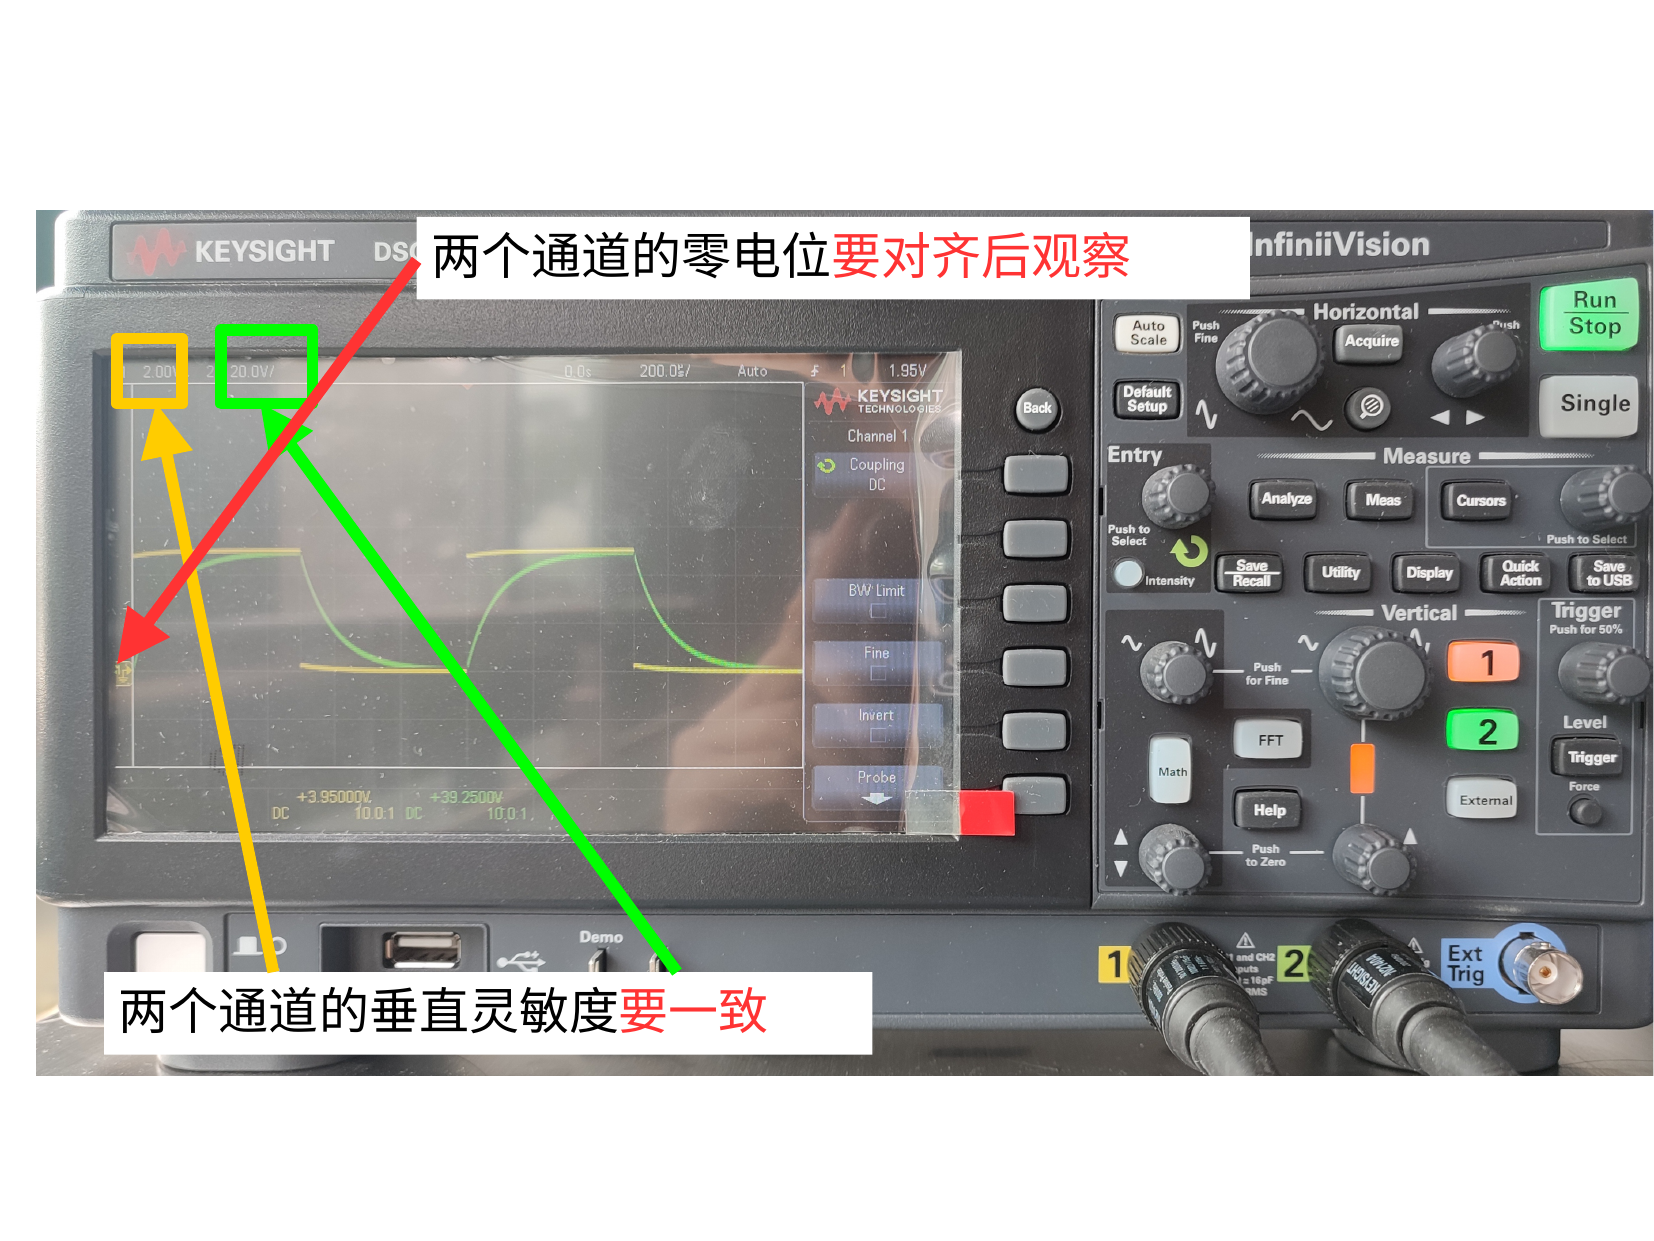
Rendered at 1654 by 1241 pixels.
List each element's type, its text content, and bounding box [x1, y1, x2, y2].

text_box 两个通道的零电位要对齐后观察 [416, 216, 1250, 300]
text_box 两个通道的垂直灵敏度要一致 [104, 972, 873, 1055]
picture [36, 210, 1654, 1076]
